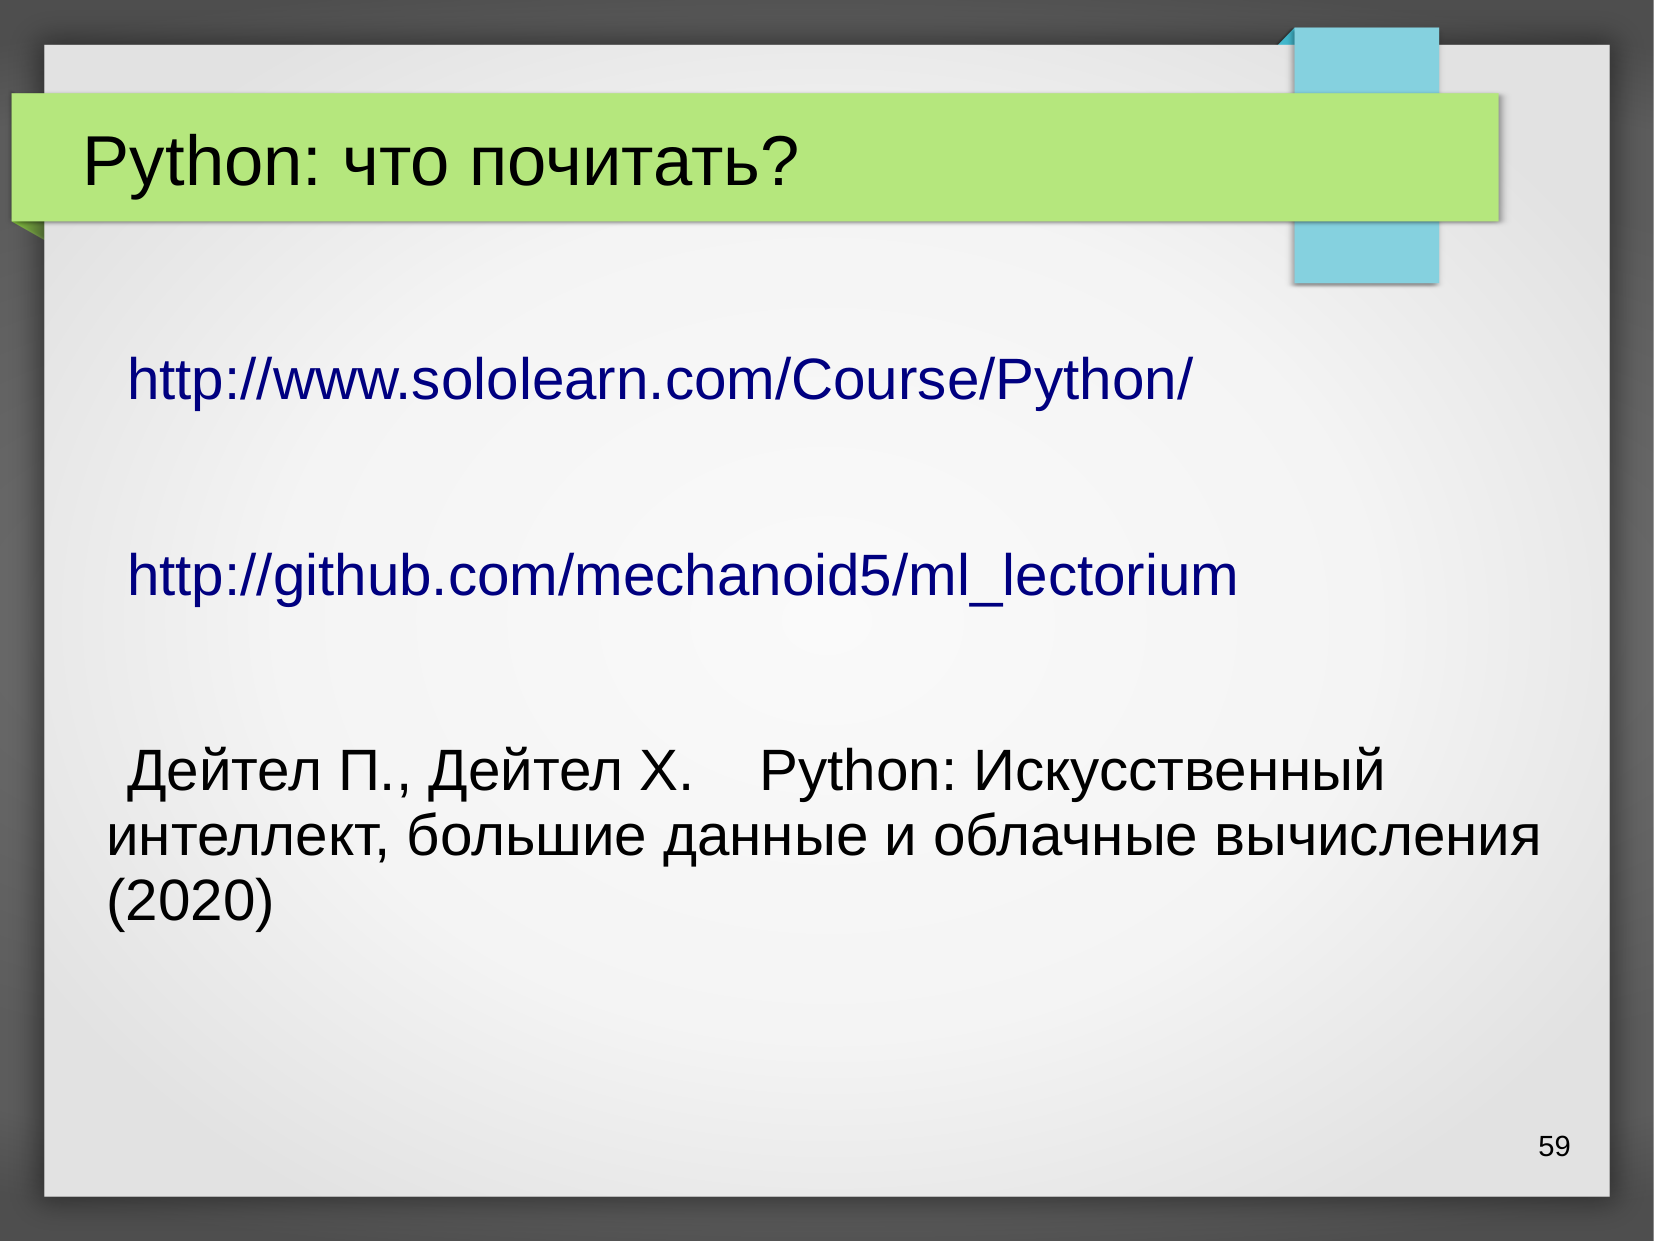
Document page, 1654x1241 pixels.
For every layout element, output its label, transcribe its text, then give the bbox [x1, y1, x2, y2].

text_box http://www.sololearn.com/Course/Python/ http://github.com/mechanoid5/ml_lectorium Дейтел П., Дейтел Х. Python: Искусственный интеллект, большие данные и облачные вычисления (2020) [94, 347, 1583, 1083]
title Python: что почитать? [82, 96, 1571, 225]
picture [0, 0, 1654, 1241]
